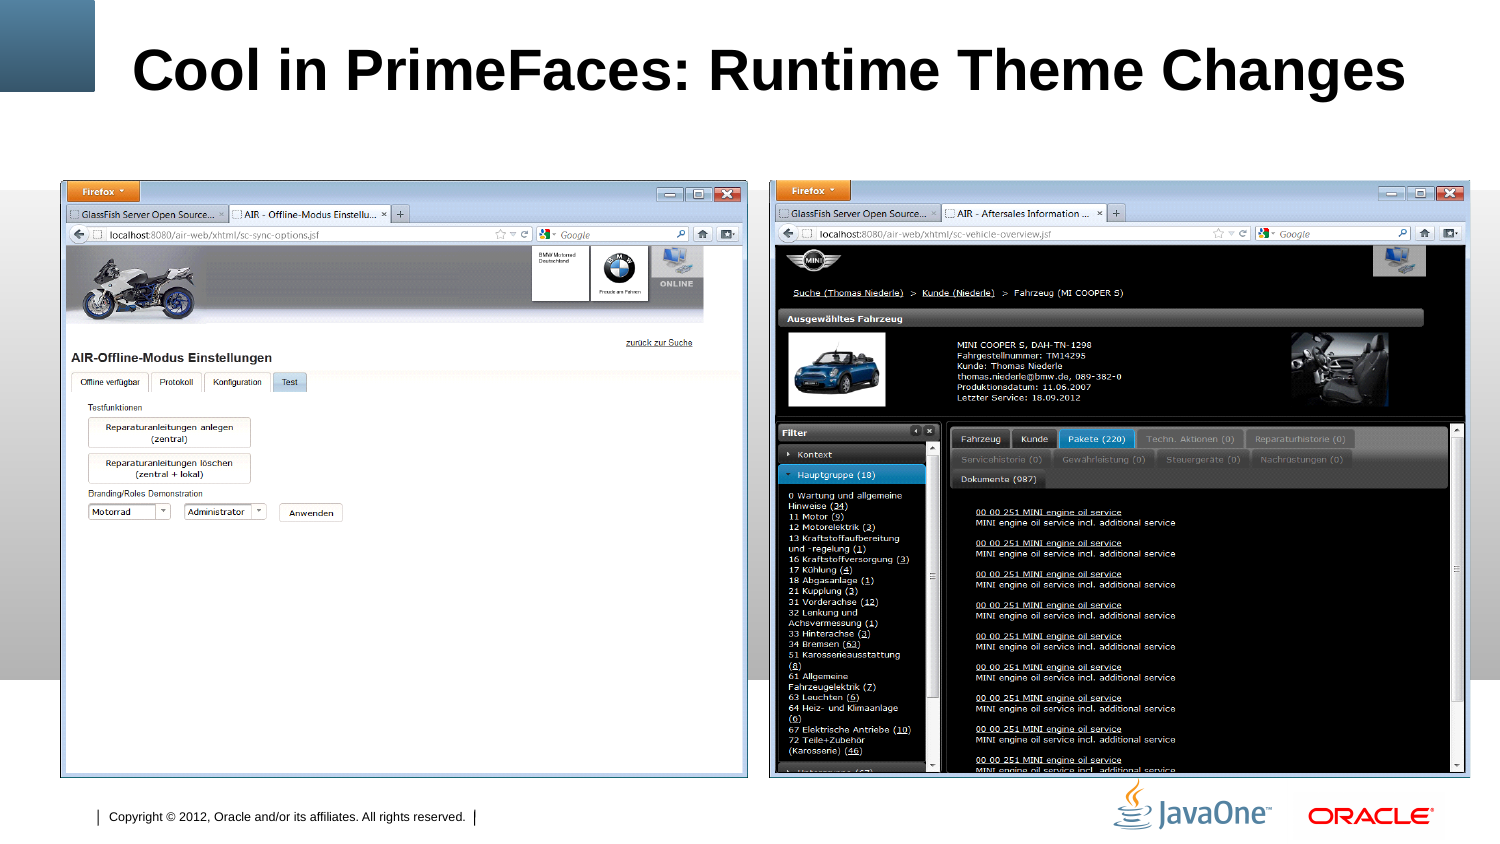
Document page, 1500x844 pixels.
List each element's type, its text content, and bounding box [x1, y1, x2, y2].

picture [60, 180, 1471, 844]
title Cool in PrimeFaces: Runtime Theme Changes [132, 40, 1486, 166]
picture [1293, 792, 1445, 840]
